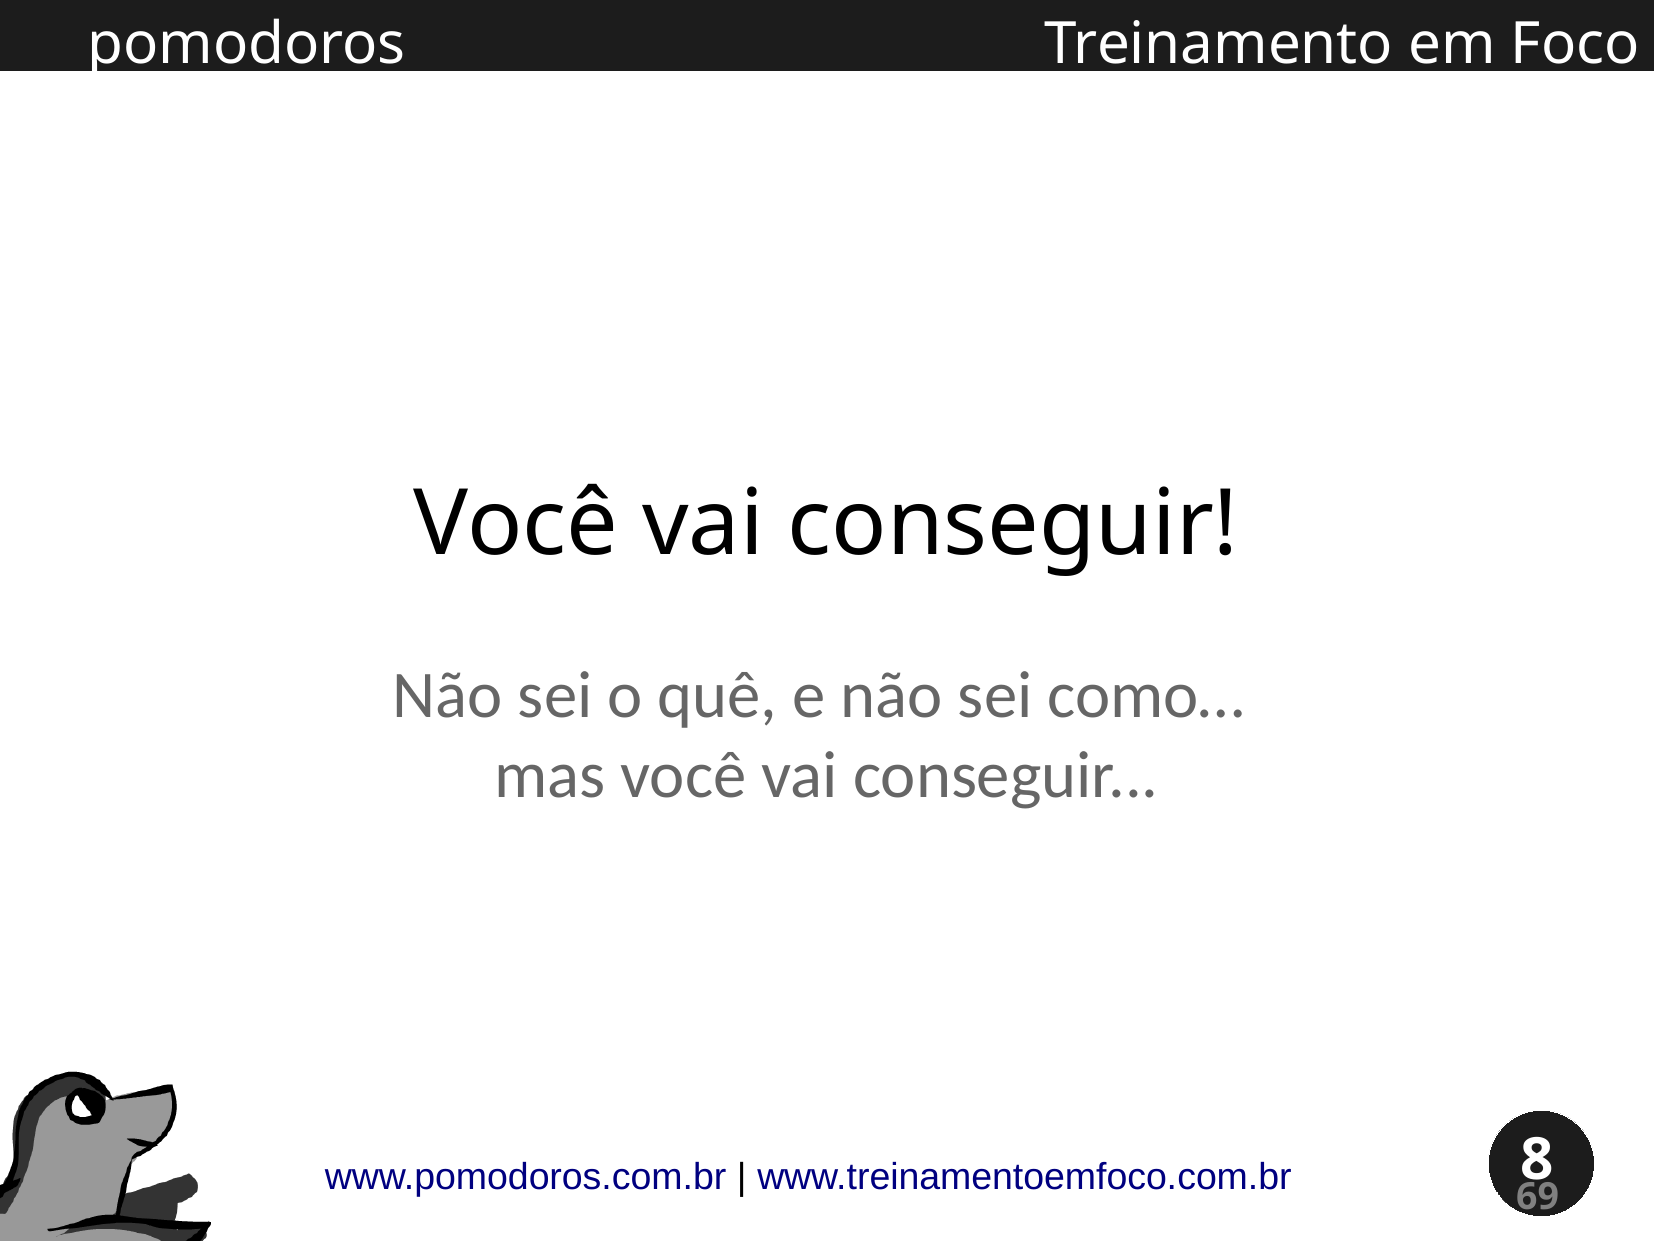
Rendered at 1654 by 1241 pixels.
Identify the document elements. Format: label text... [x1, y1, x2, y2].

text_box Você vai conseguir! [124, 385, 1530, 651]
text_box Não sei o quê, e não sei como… mas você vai conseguir... [248, 643, 1406, 961]
picture [0, 1003, 249, 1241]
